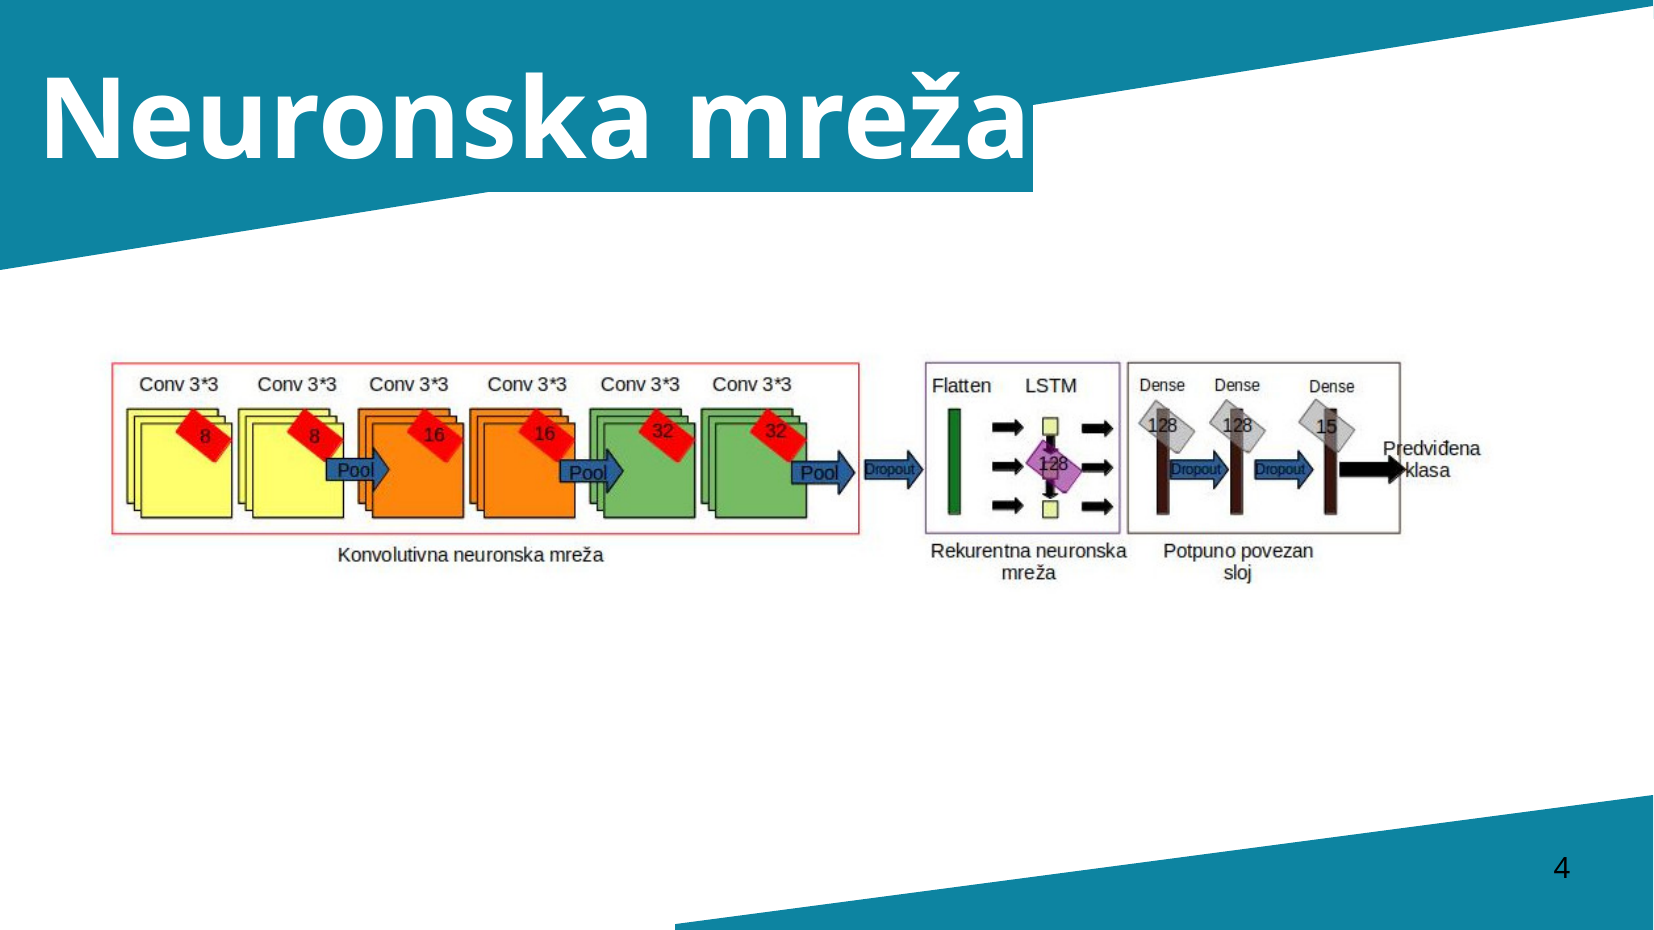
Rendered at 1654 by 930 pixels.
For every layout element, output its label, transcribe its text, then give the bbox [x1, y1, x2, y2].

title Neuronska mreža [37, 156, 1526, 193]
picture [63, 327, 1538, 601]
